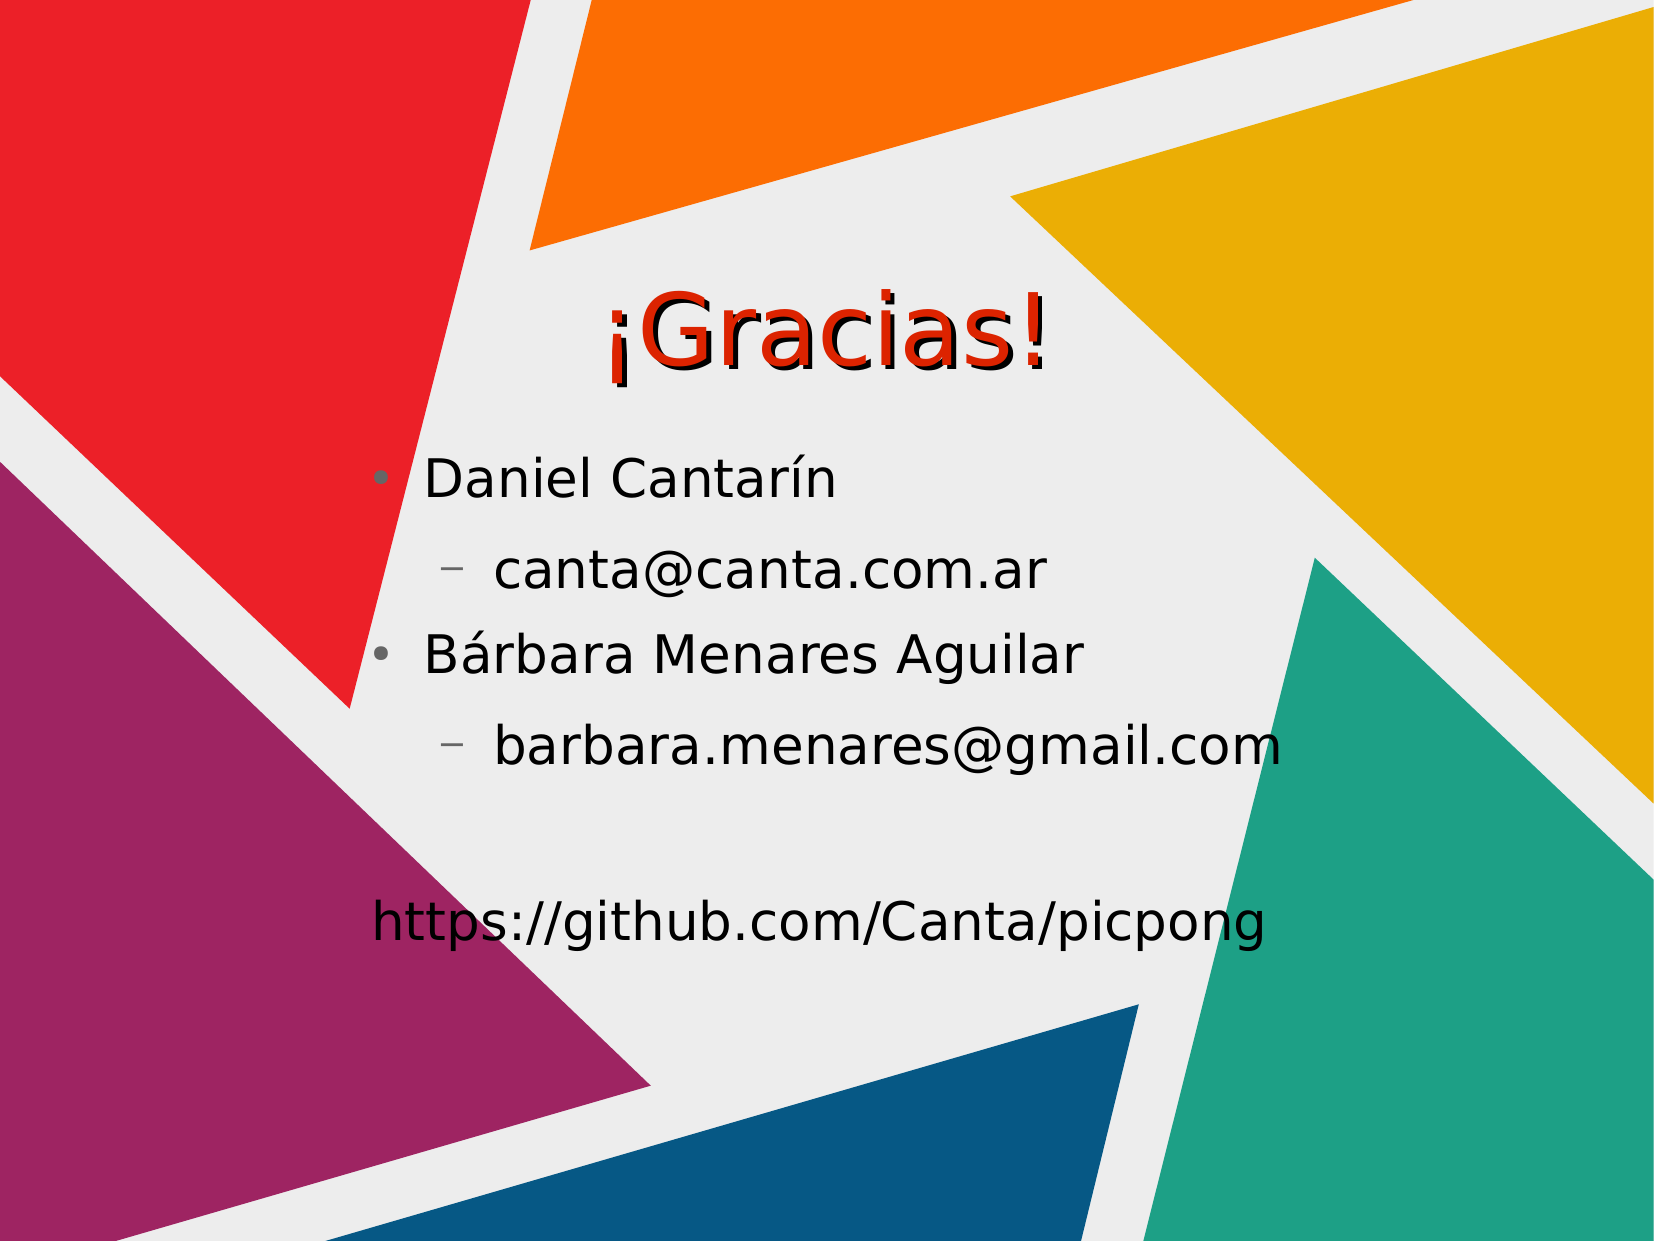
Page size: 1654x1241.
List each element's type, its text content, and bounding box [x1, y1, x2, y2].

title ¡Gracias! [467, 226, 1185, 434]
list Daniel Cantarín canta@canta.com.ar Bárbara Menares Aguilar barbara.menares@gmail.com https://github.com/Canta/picpong [354, 447, 1300, 1005]
